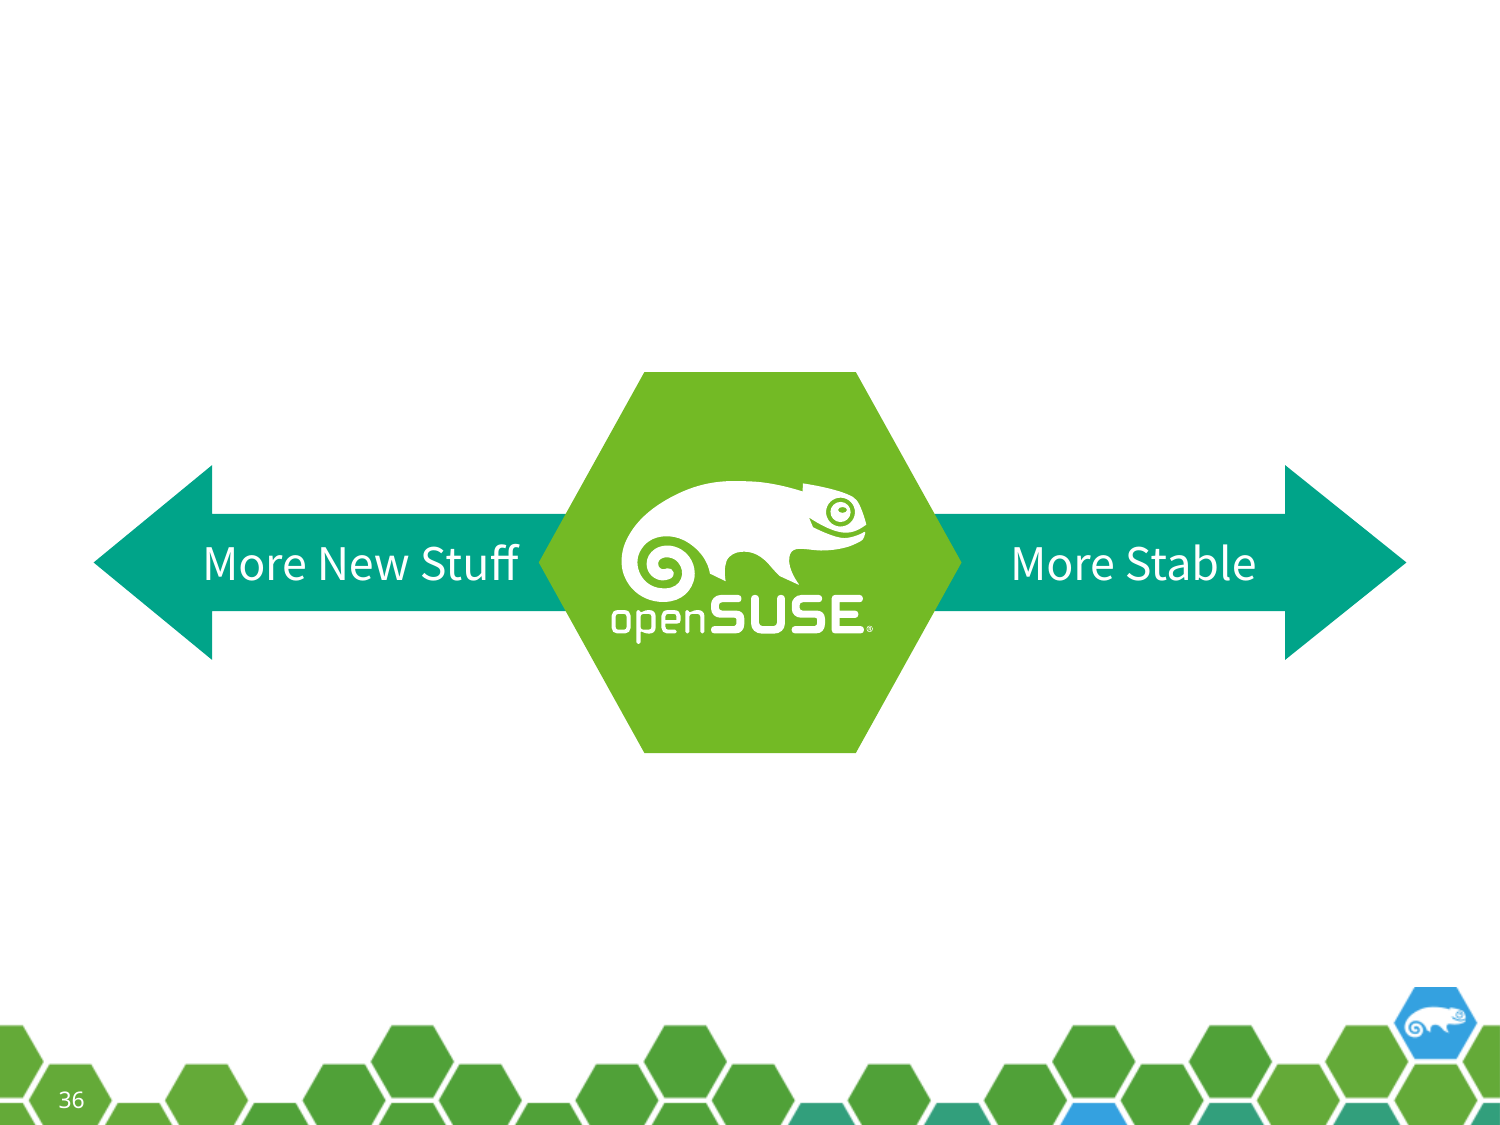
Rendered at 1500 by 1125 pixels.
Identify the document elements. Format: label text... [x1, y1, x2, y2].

picture [0, 987, 1500, 1125]
picture [611, 481, 873, 644]
text_box More New Stuff [93, 465, 565, 660]
text_box [540, 372, 960, 754]
text_box More Stable [935, 465, 1407, 660]
